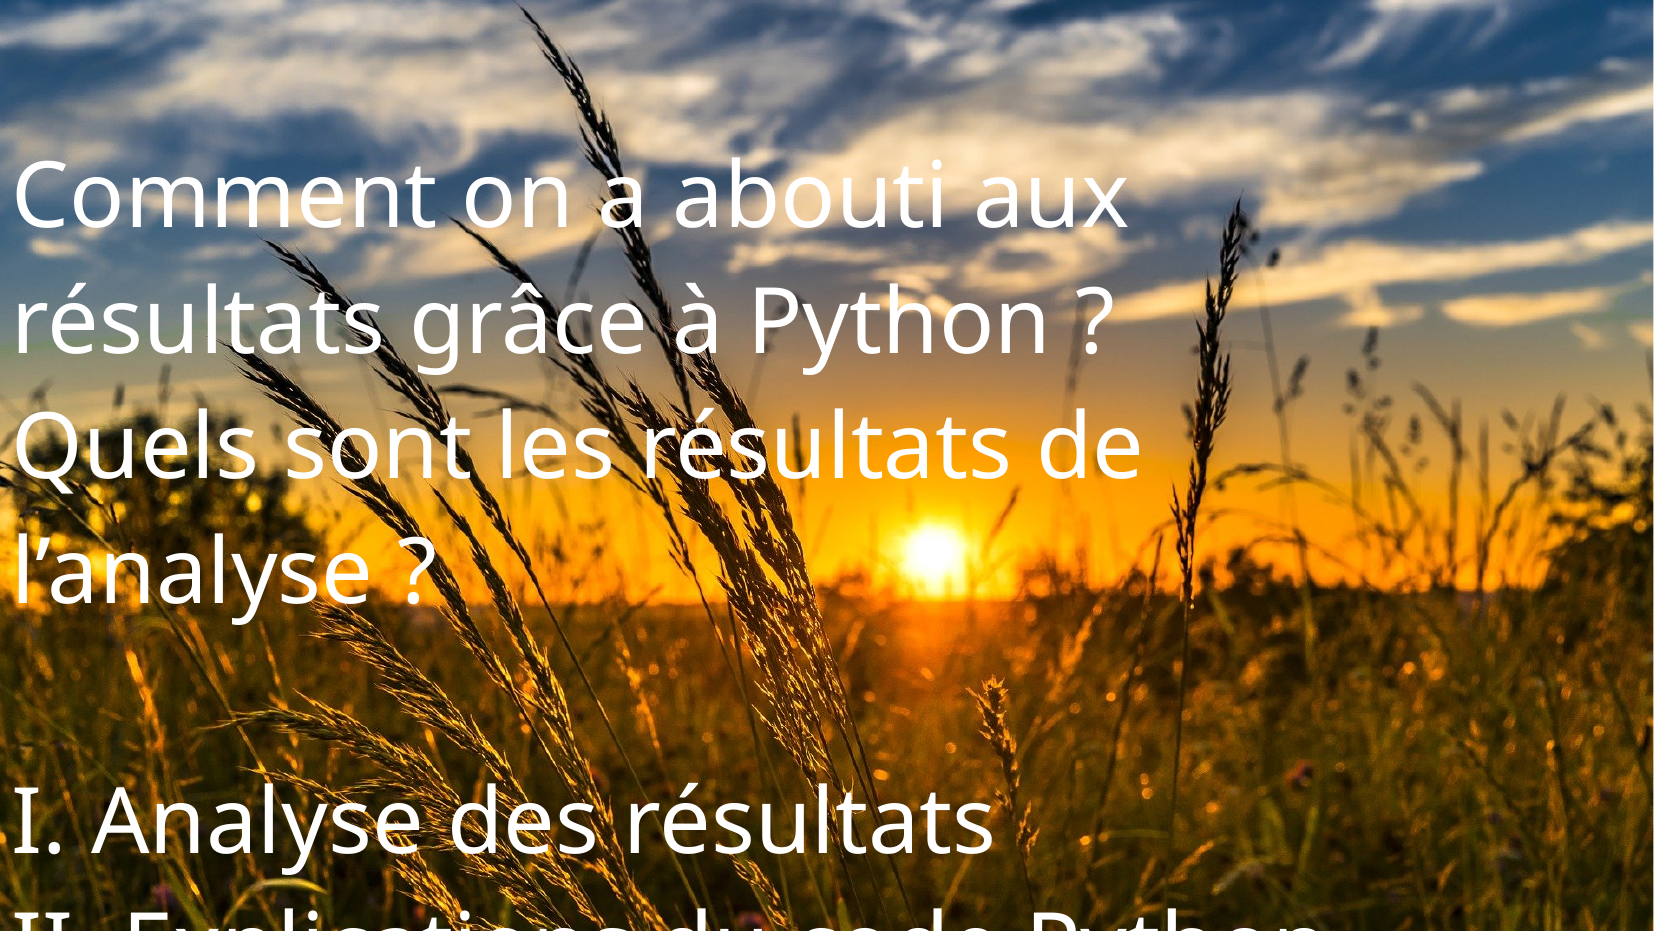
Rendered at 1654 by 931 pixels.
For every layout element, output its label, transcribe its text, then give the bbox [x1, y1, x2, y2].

picture [0, 0, 1654, 931]
title EXECUTIVE SUMMARY Comment on a abouti aux résultats grâce à Python ? Quels sont les résultats de l’analyse ? I. Analyse des résultats II. Explications du code Python [11, 29, 1501, 856]
picture [1042, 920, 1067, 931]
